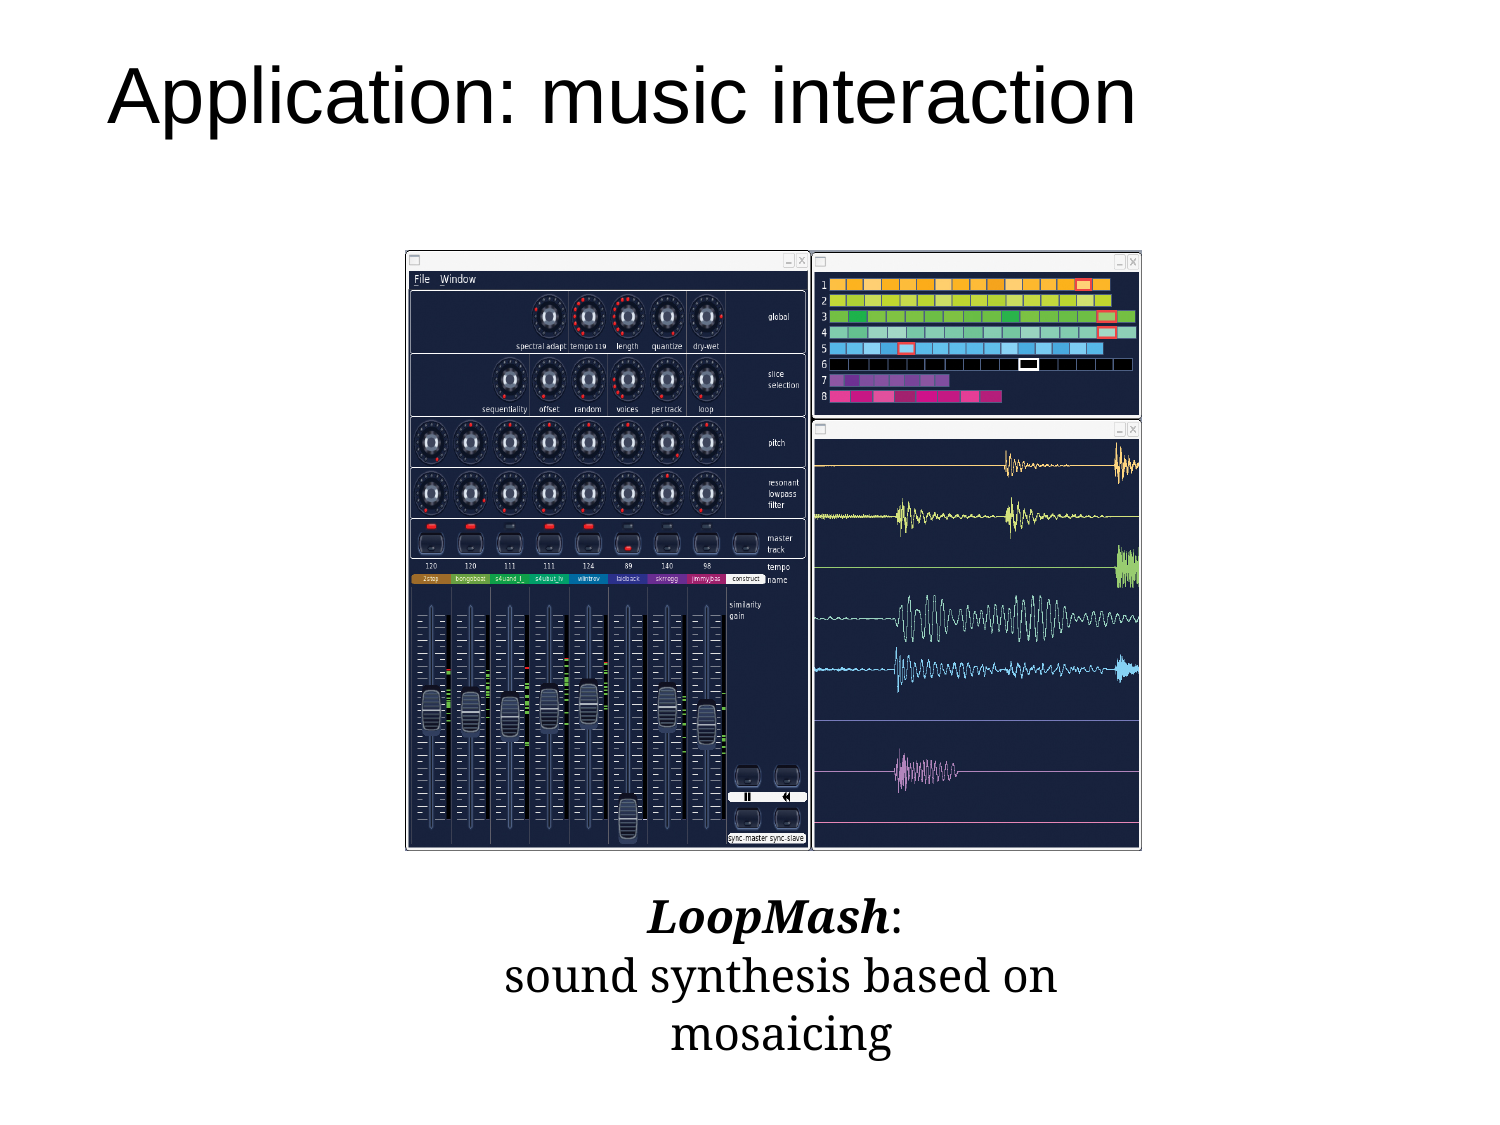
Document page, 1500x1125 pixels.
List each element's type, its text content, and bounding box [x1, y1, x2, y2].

title Application: music interaction [64, 7, 1424, 173]
picture [405, 250, 1142, 852]
text_box LoopMash: sound synthesis based on mosaicing [387, 884, 1176, 1009]
